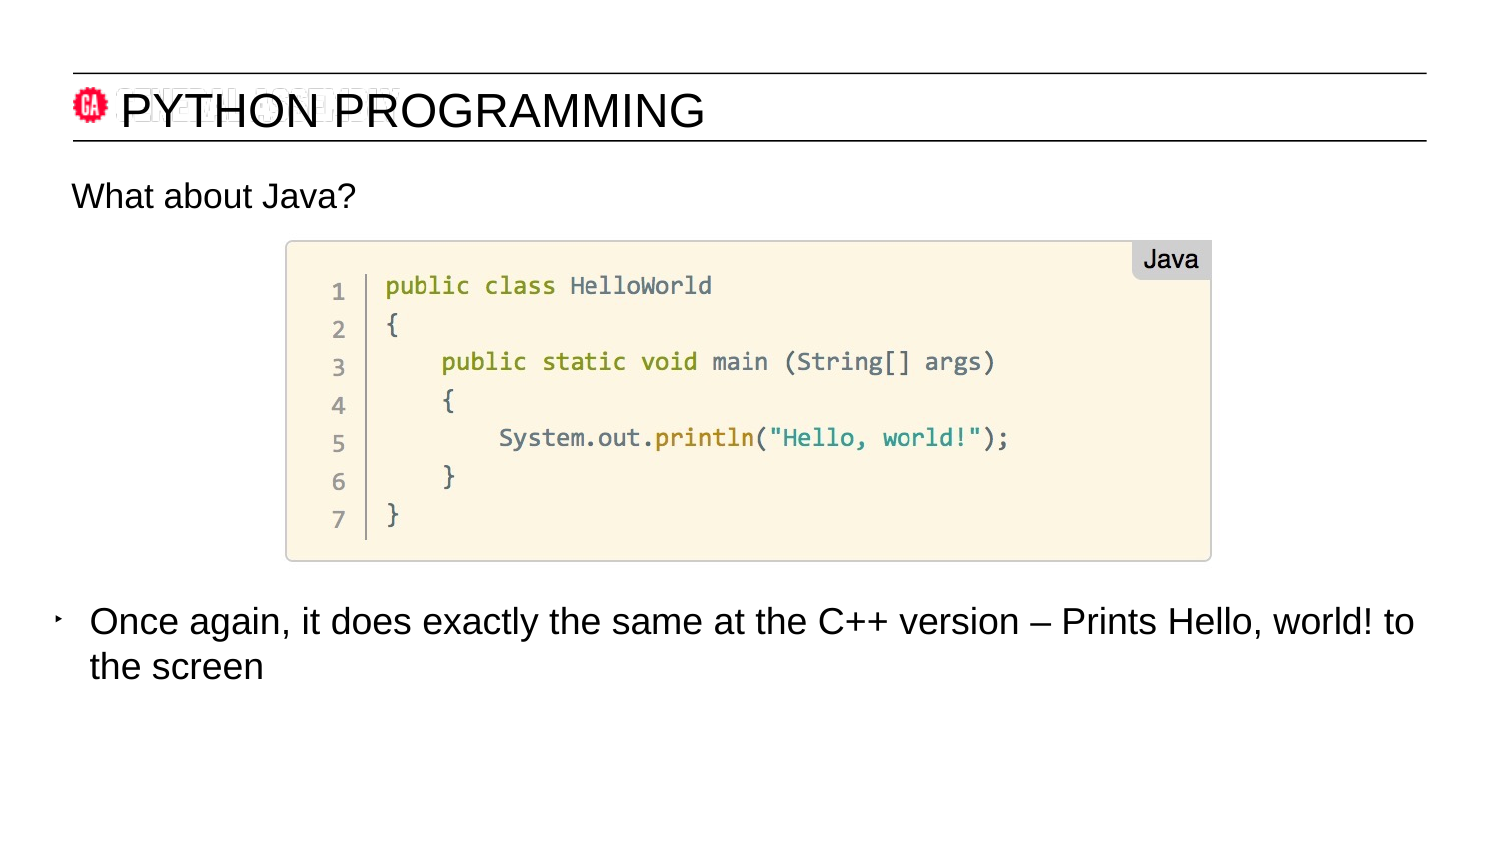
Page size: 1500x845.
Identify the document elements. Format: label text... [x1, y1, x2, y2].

picture [73, 87, 120, 123]
picture [265, 225, 1231, 570]
text_box What about Java? [65, 171, 365, 217]
text_box PYTHON PROGRAMMING [120, 79, 1011, 129]
text_box Once again, it does exactly the same at the C++ version – Prints Hello, world! to the screen [54, 596, 1459, 821]
